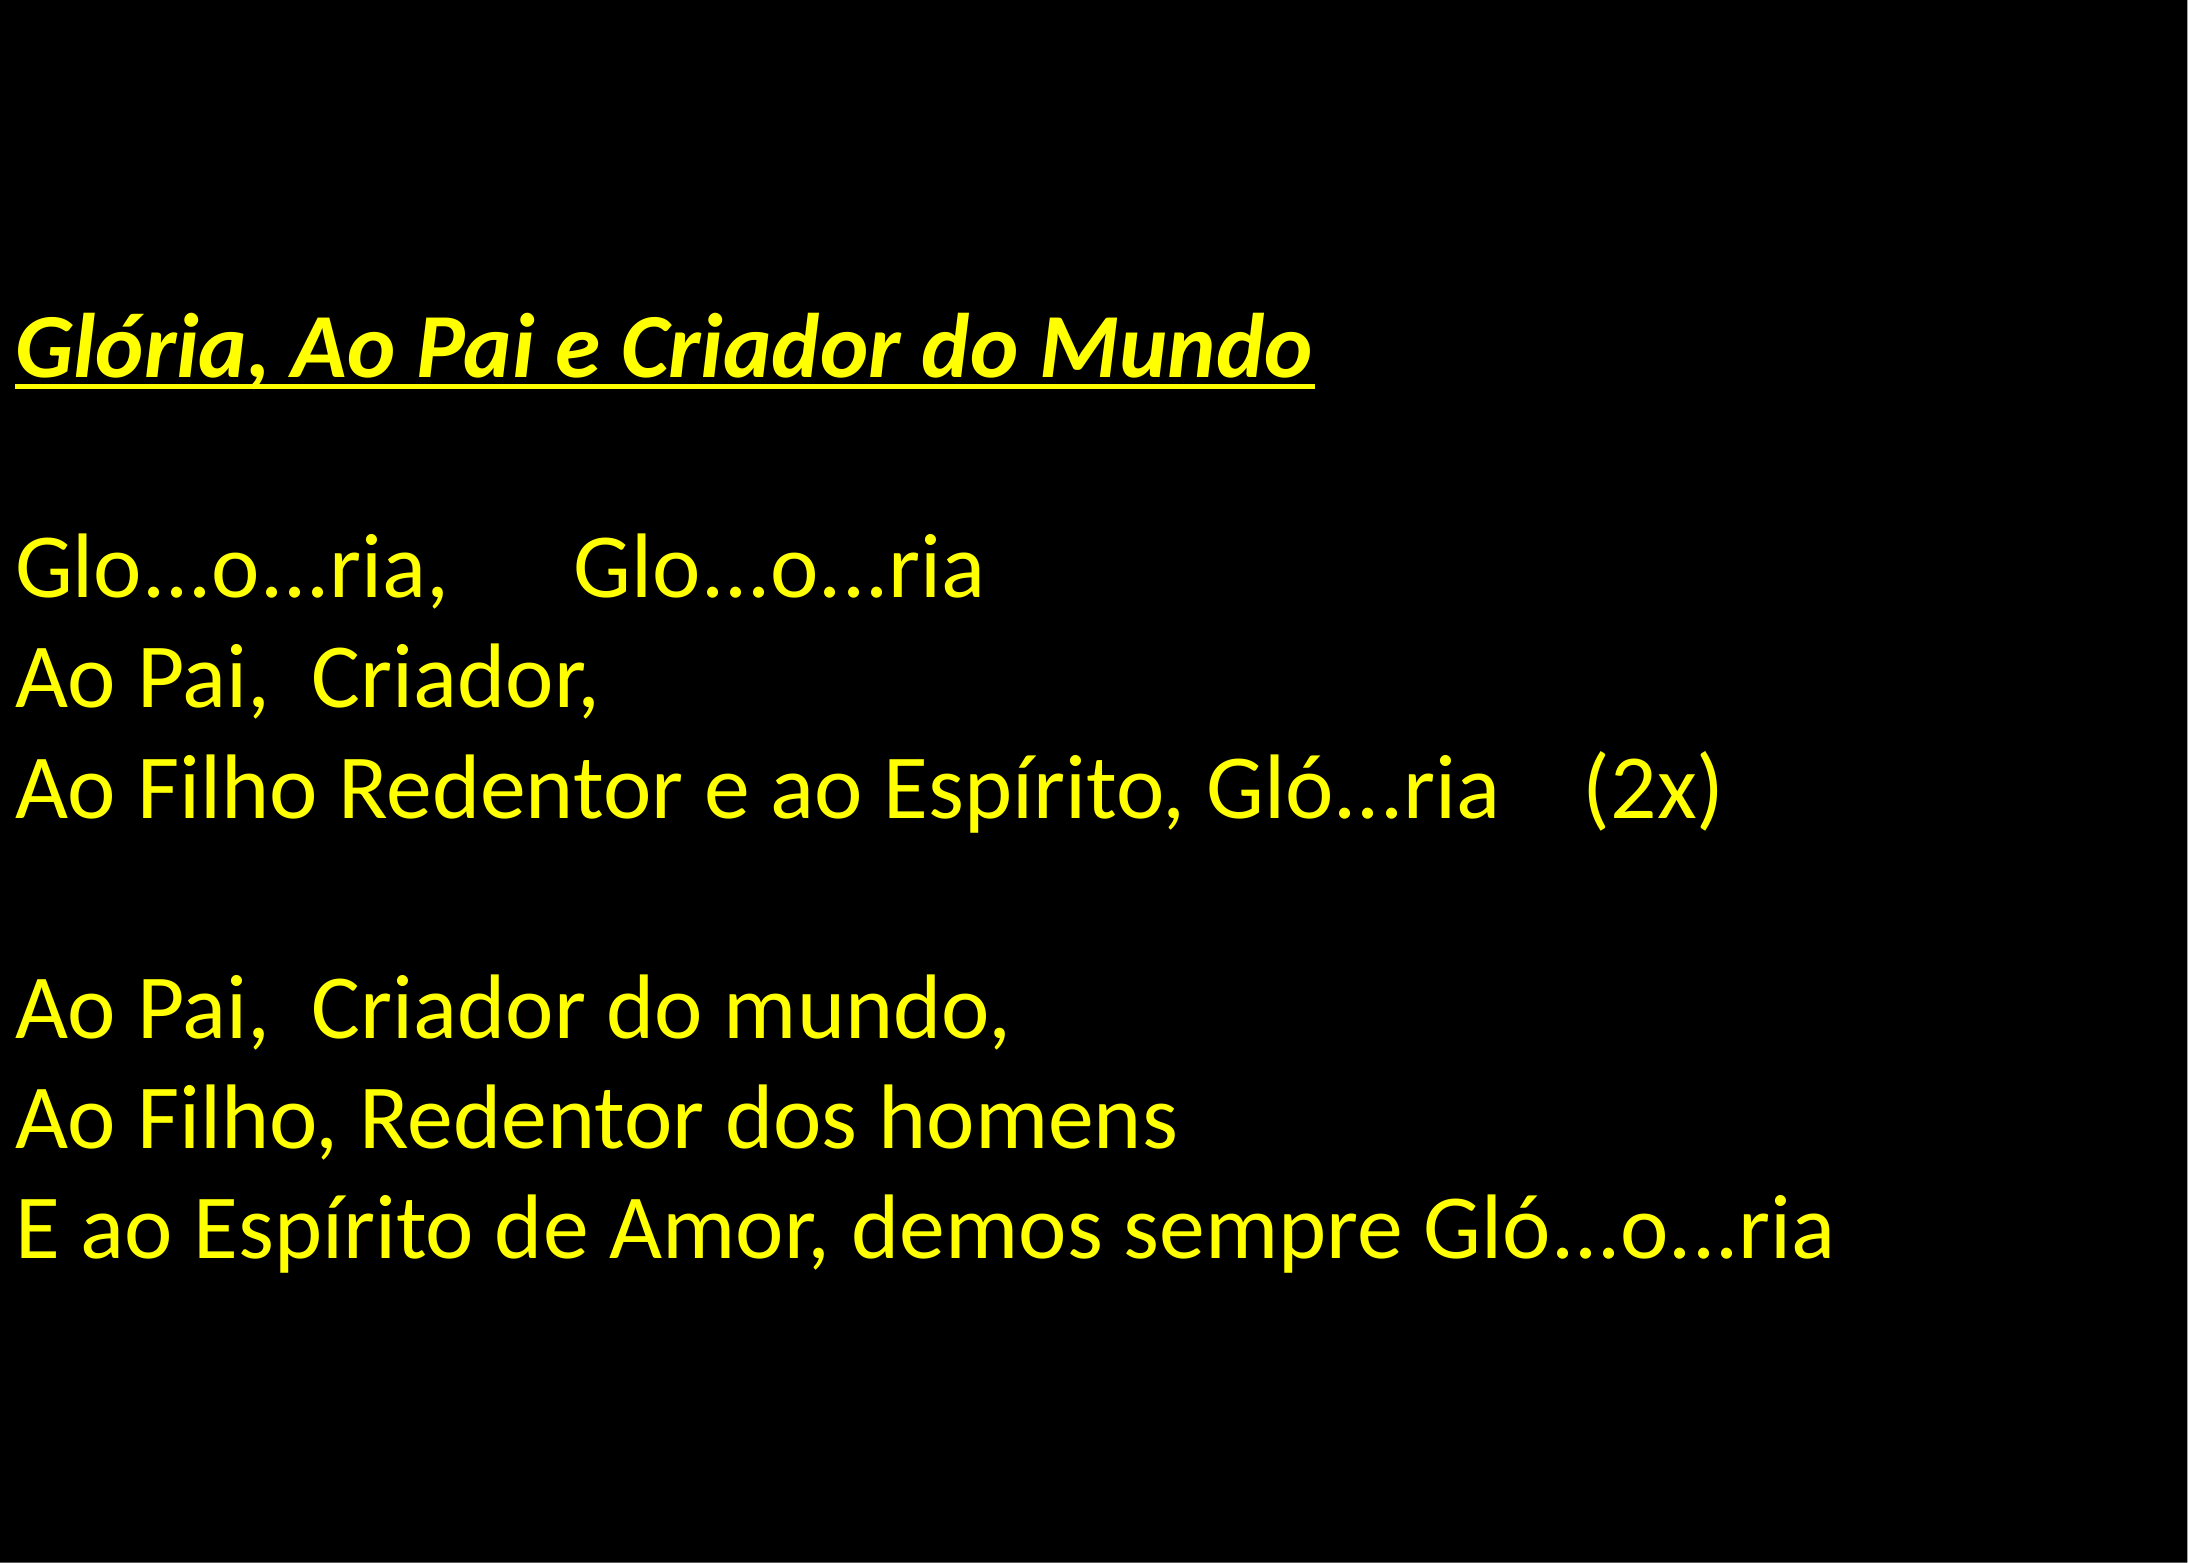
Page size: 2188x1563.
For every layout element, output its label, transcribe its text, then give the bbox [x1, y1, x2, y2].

title Glória, Ao Pai e Criador do Mundo Glo...o...ria, Glo...o...ria Ao Pai, Criador, Ao Filho Redentor e ao Espírito, Gló...ria (2x) Ao Pai, Criador do mundo, Ao Filho, Redentor dos homens E ao Espírito de Amor, demos sempre Gló...o...ria [0, 0, 2188, 1563]
